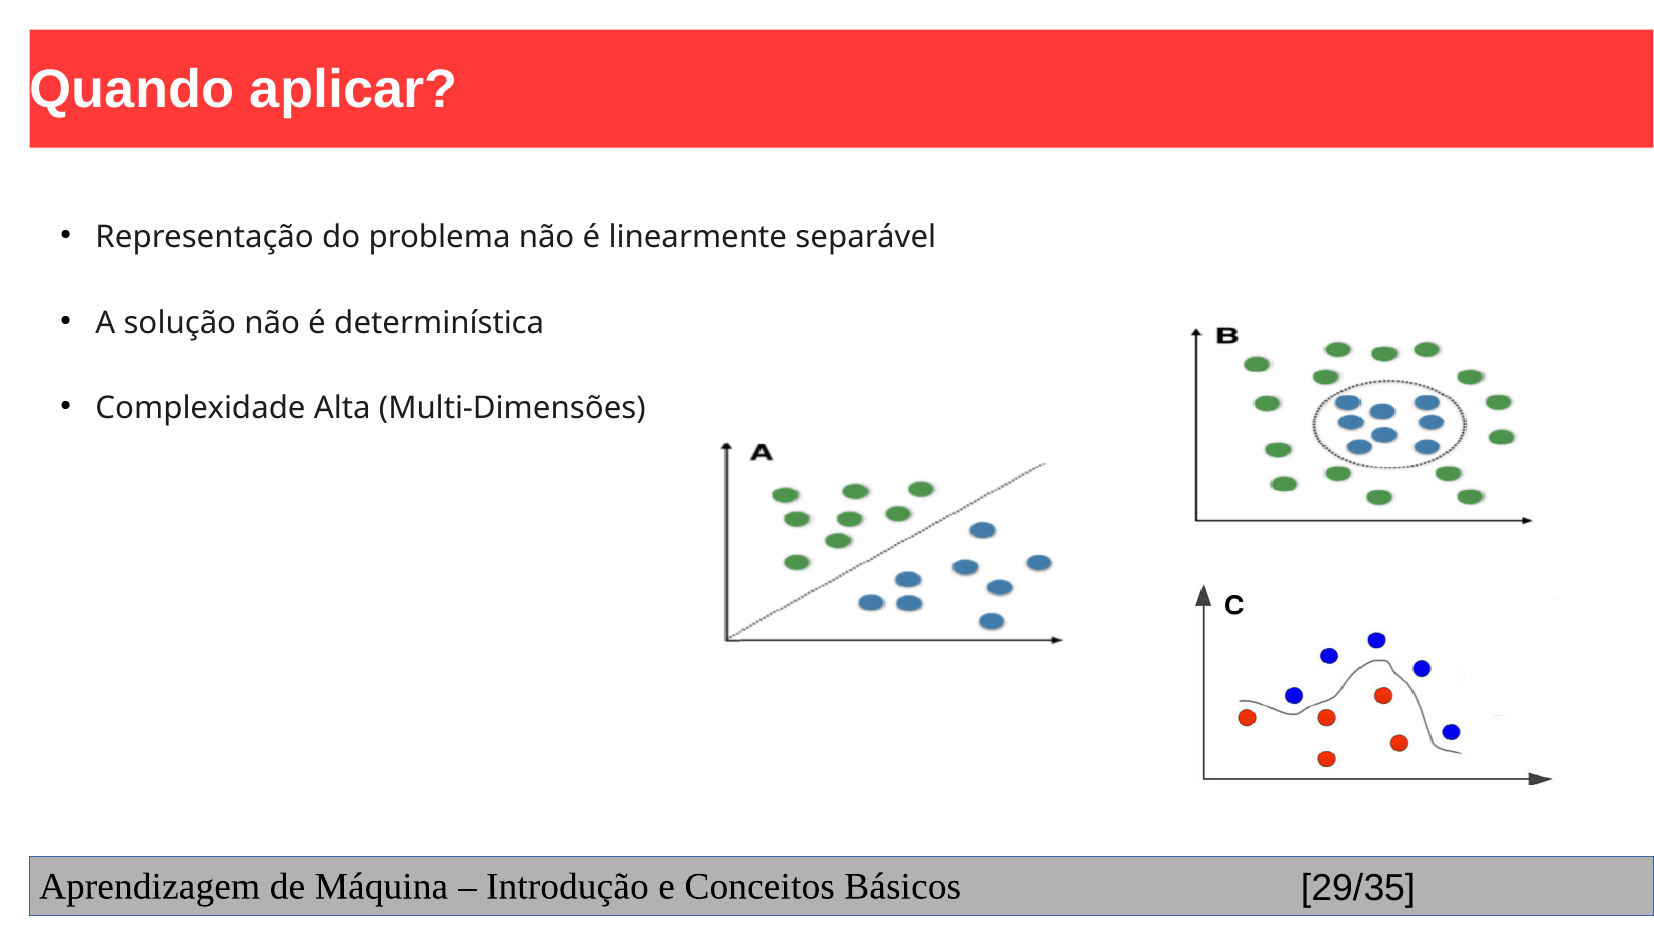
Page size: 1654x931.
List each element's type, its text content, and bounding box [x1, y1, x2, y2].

title Quando aplicar? [29, 29, 1654, 148]
picture [708, 324, 1625, 801]
text_box Representação do problema não é linearmente separável A solução não é determinística Complexidade Alta (Multi-Dimensões) [45, 206, 1034, 436]
